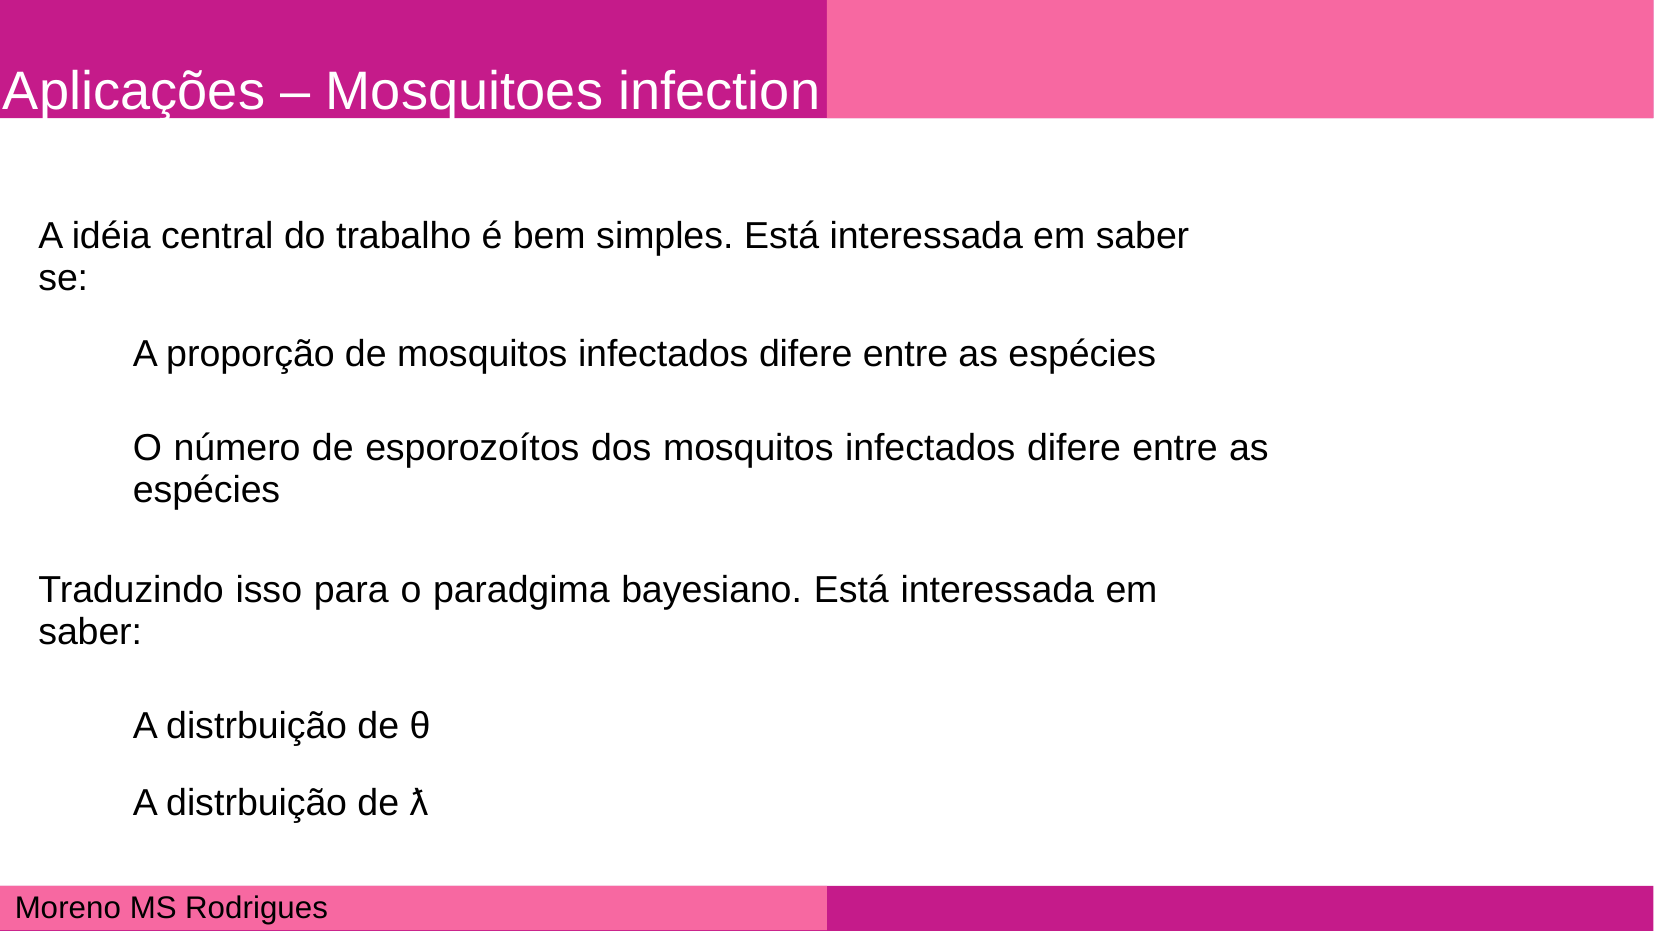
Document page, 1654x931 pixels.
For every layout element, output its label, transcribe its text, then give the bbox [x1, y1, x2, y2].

text_box A proporção de mosquitos infectados difere entre as espécies [118, 324, 1300, 414]
text_box [404, 885, 1654, 931]
text_box [0, 0, 1654, 119]
text_box Moreno MS Rodrigues [0, 882, 404, 931]
text_box Aplicações – Mosquitoes infection [0, 53, 886, 190]
text_box A distrbuição de θ [118, 697, 1300, 768]
text_box A distrbuição de ƛ [118, 773, 1300, 845]
text_box Traduzindo isso para o paradgima bayesiano. Está interessada em saber: [23, 561, 1205, 661]
text_box O número de esporozoítos dos mosquitos infectados difere entre as espécies [118, 419, 1300, 519]
text_box A idéia central do trabalho é bem simples. Está interessada em saber se: [23, 206, 1205, 306]
